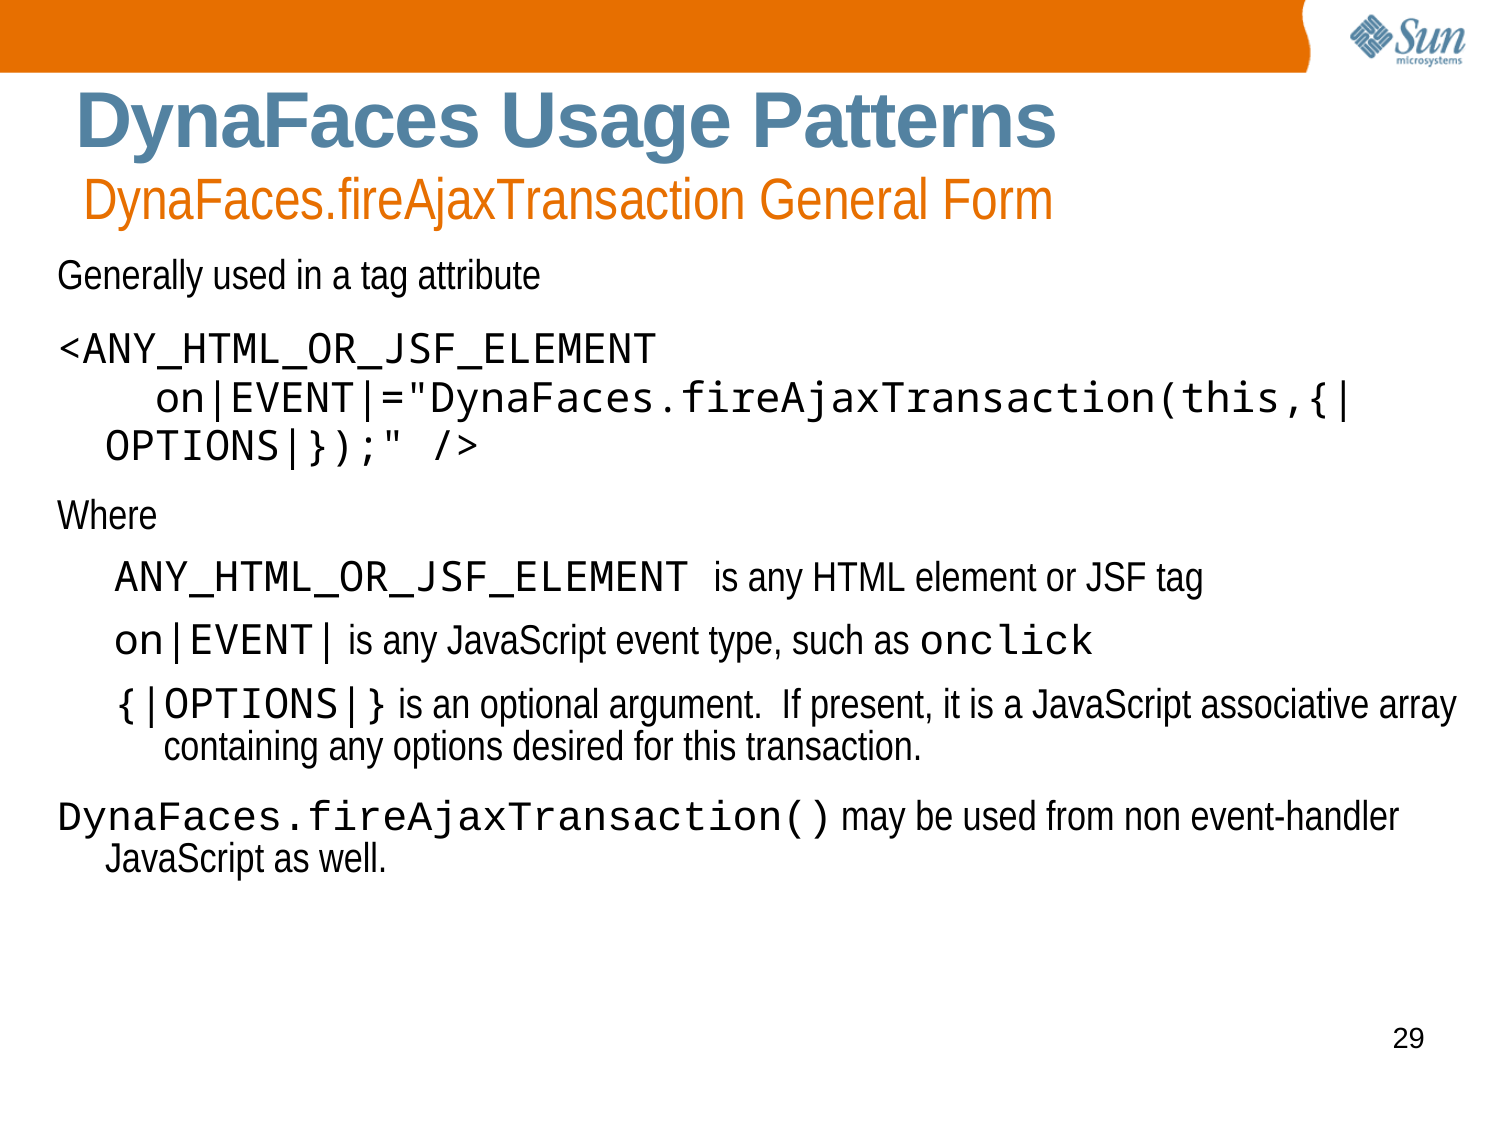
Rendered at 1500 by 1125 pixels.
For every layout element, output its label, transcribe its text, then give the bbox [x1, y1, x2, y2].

title DynaFaces Usage Patterns [75, 83, 1437, 188]
text_box DynaFaces.fireAjaxTransaction General Form [83, 174, 1351, 242]
list Generally used in a tag attribute <ANY_HTML_OR_JSF_ELEMENT on|EVENT|="DynaFaces.fireAjaxTransaction(this,{|OPTIONS|});" /> Where ANY_HTML_OR_JSF_ELEMENT is any HTML element or JSF tag on|EVENT| is any JavaScript event type, such as onclick {|OPTIONS|} is an optional argument. If present, it is a JavaScript associative array containing any options desired for this transaction. DynaFaces.fireAjaxTransaction() may be used from non event-handler JavaScript as well. [37, 257, 1463, 1017]
picture [0, 0, 1500, 75]
